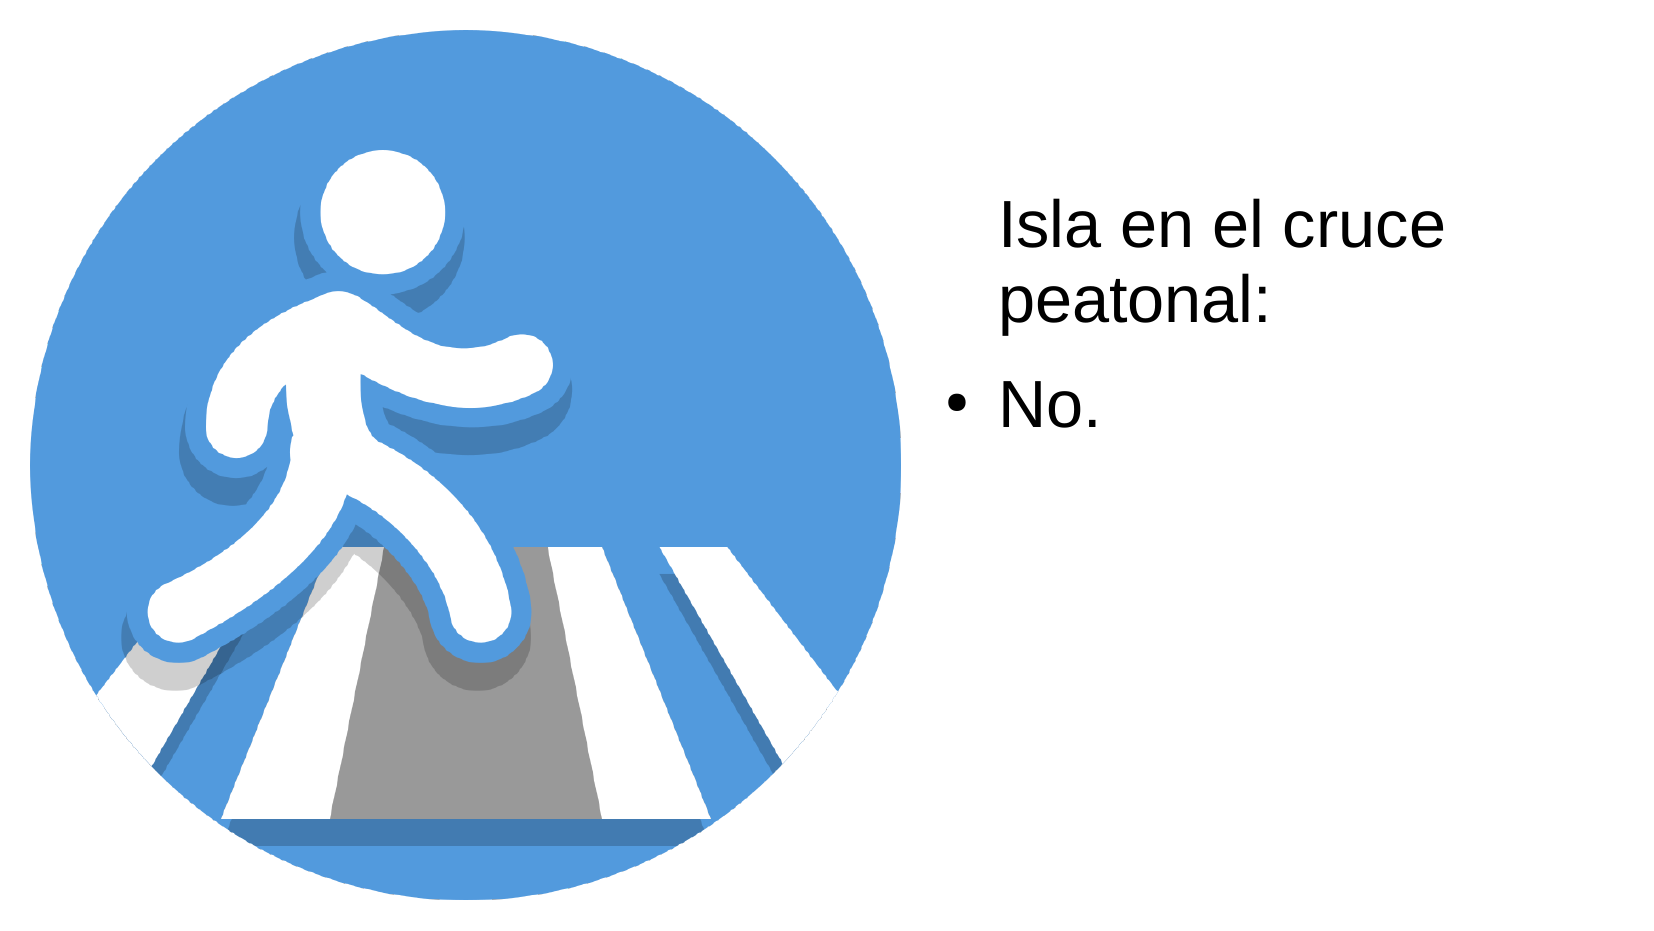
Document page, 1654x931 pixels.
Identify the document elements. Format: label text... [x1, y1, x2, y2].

list Isla en el cruce peatonal: No. [927, 187, 1654, 727]
picture [30, 30, 901, 901]
